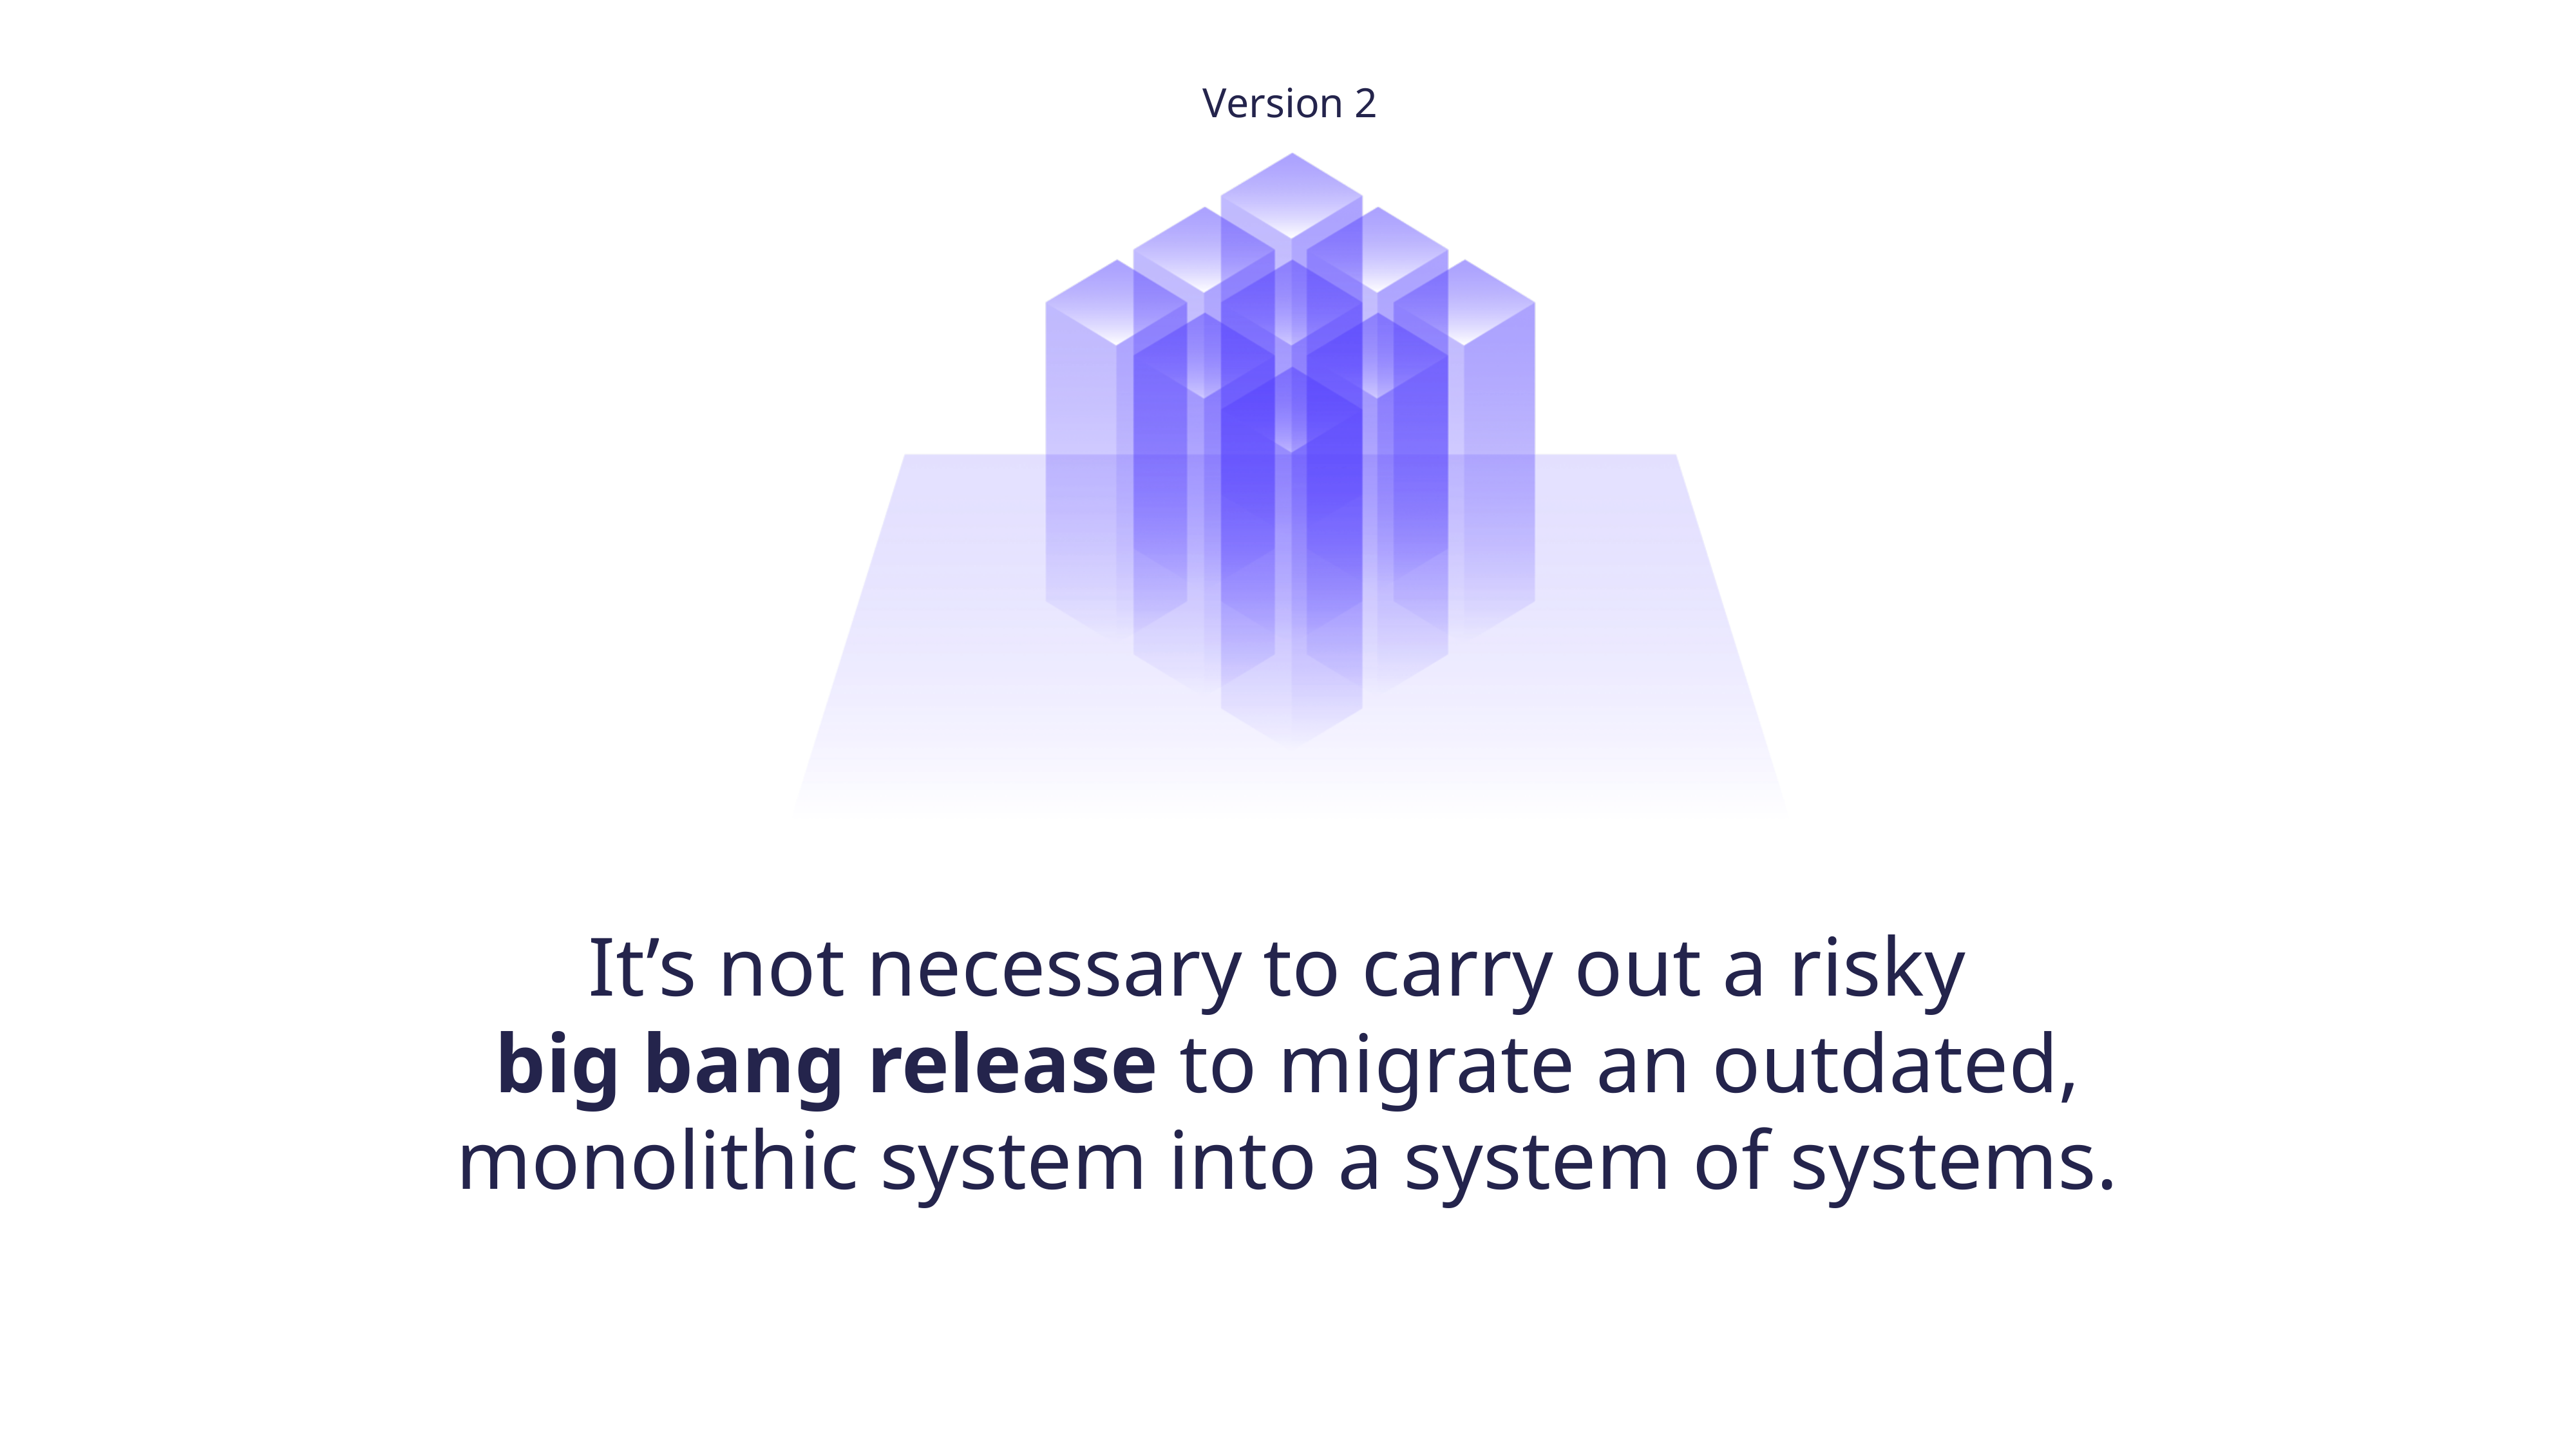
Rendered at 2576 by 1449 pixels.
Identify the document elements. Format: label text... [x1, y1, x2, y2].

list It’s not necessary to carry out a risky big bang release to migrate an outdated, monolithic system into a system of systems. [301, 775, 2275, 1345]
text_box Version 2 [1197, 71, 1384, 131]
picture [790, 153, 1792, 822]
